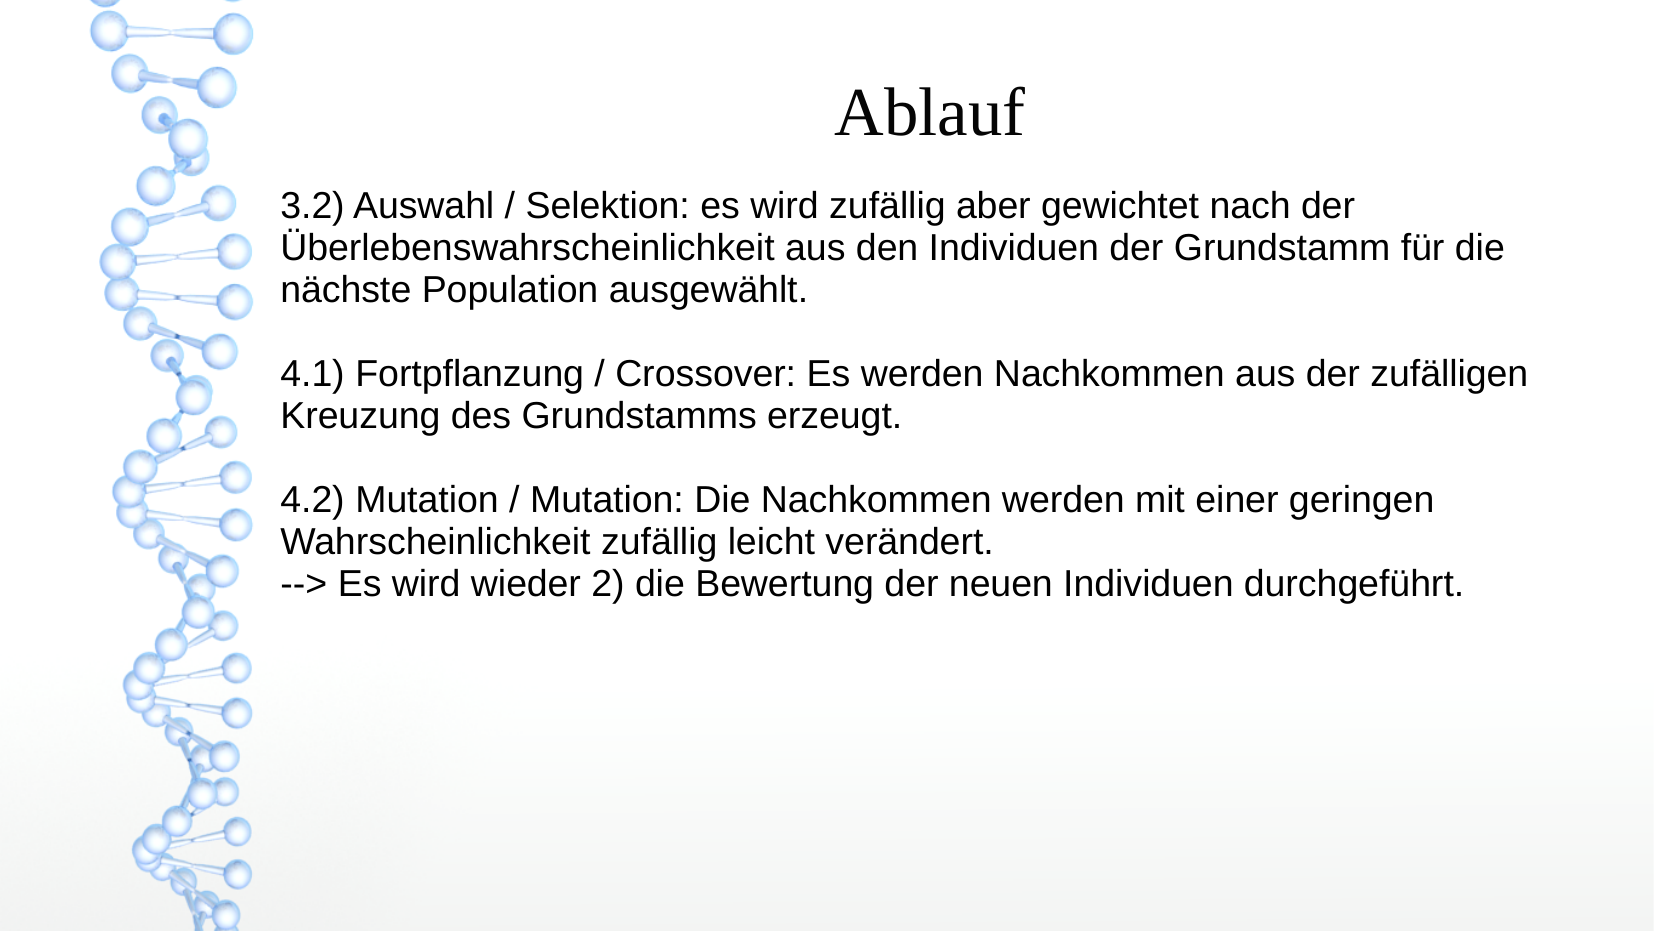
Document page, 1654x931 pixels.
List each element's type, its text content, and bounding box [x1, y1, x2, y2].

text_box 3.2) Auswahl / Selektion: es wird zufällig aber gewichtet nach der Überlebenswahrscheinlichkeit aus den Individuen der Grundstamm für die nächste Population ausgewählt. 4.1) Fortpflanzung / Crossover: Es werden Nachkommen aus der zufälligen Kreuzung des Grundstamms erzeugt. 4.2) Mutation / Mutation: Die Nachkommen werden mit einer geringen Wahrscheinlichkeit zufällig leicht verändert. --> Es wird wieder 2) die Bewertung der neuen Individuen durchgeführt. [265, 177, 1625, 931]
picture [0, 0, 1654, 931]
title Ablauf [265, 35, 1595, 177]
